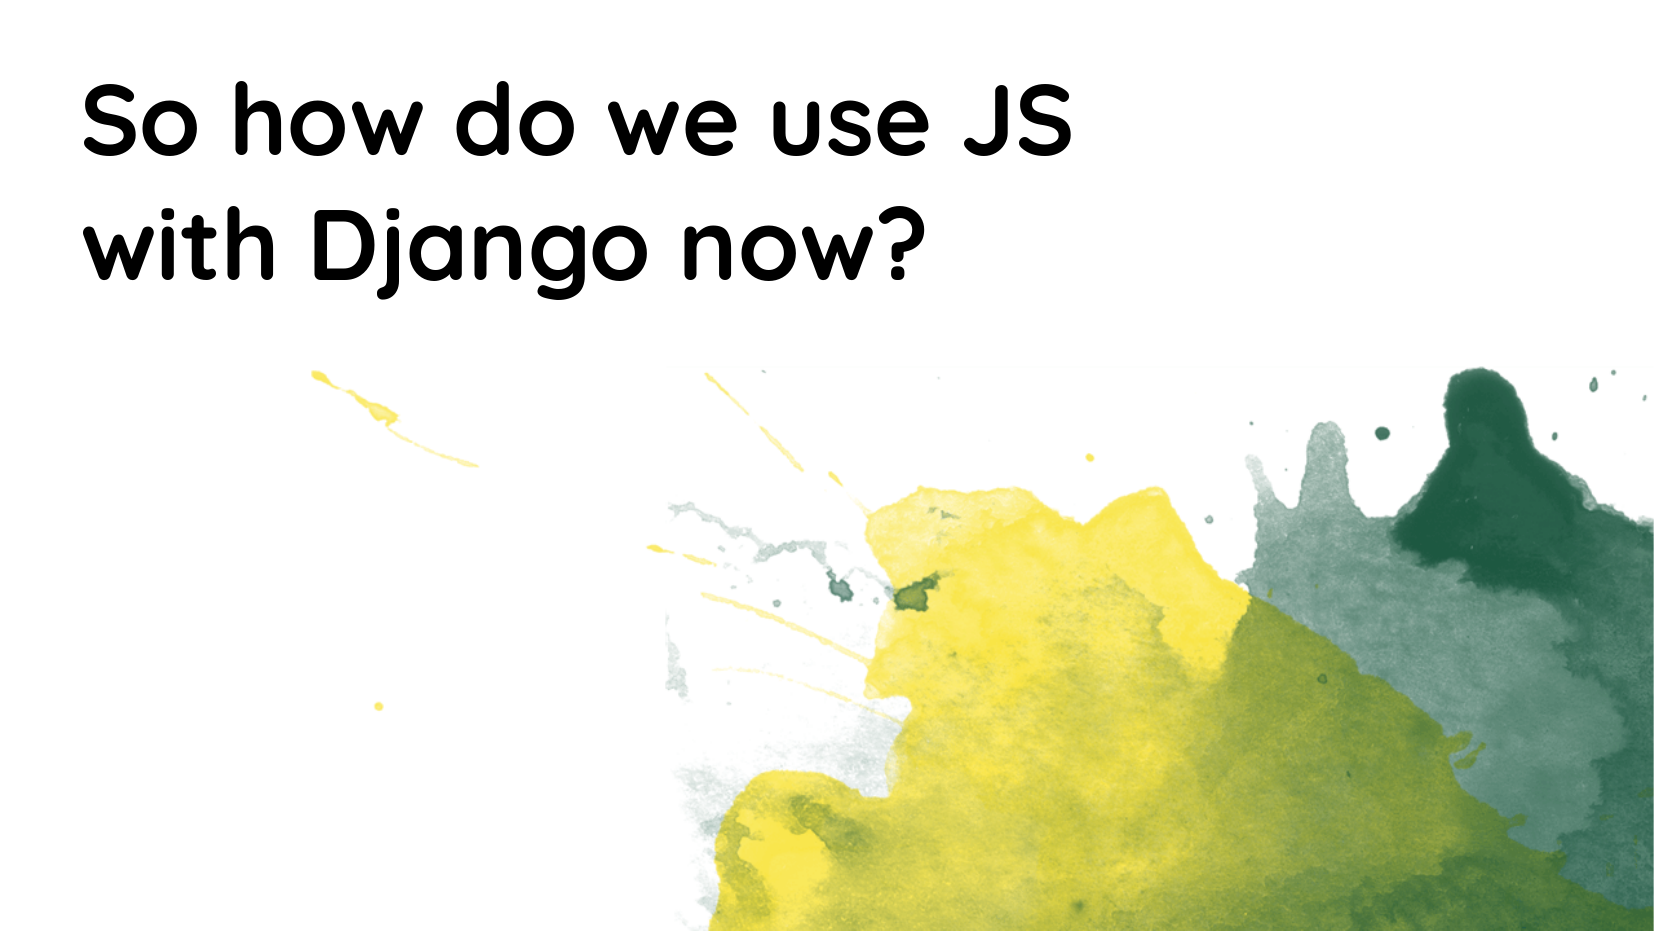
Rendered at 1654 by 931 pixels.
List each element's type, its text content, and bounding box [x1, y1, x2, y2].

title So how do we use JS with Django now? [80, 55, 1569, 306]
picture [0, 0, 1654, 931]
